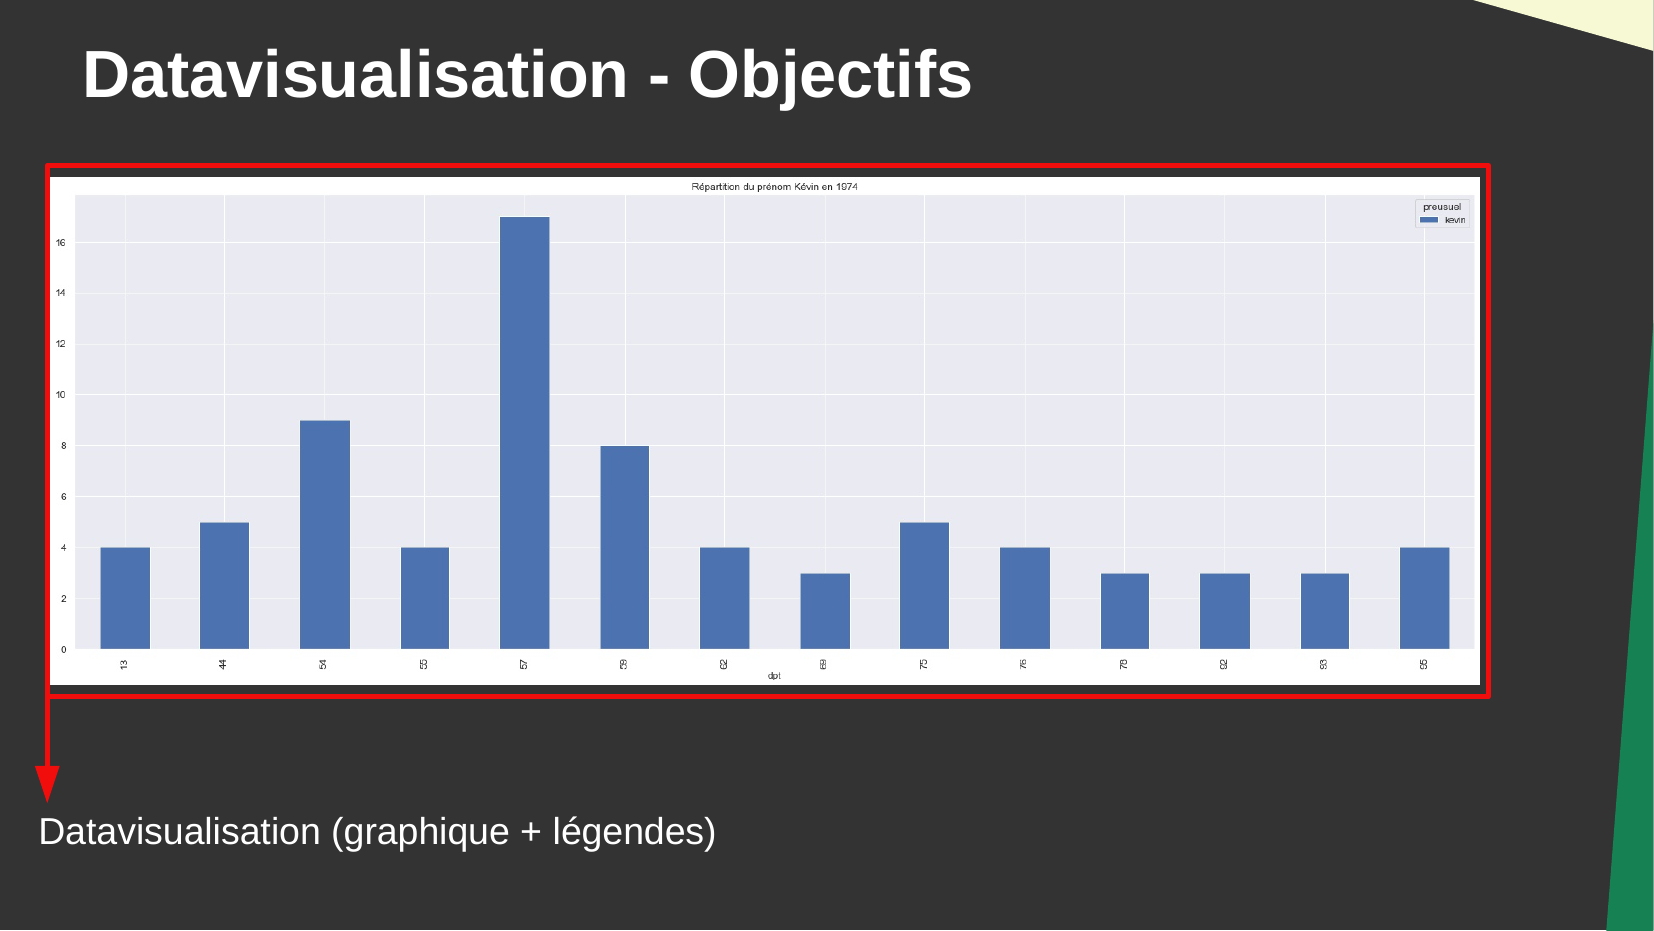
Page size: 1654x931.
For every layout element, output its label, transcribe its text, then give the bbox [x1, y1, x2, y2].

text_box [1473, 0, 1654, 52]
text_box Datavisualisation (graphique + légendes) [23, 803, 733, 860]
picture [50, 177, 1480, 686]
title Datavisualisation - Objectifs [82, 37, 1571, 122]
text_box [1606, 313, 1654, 931]
